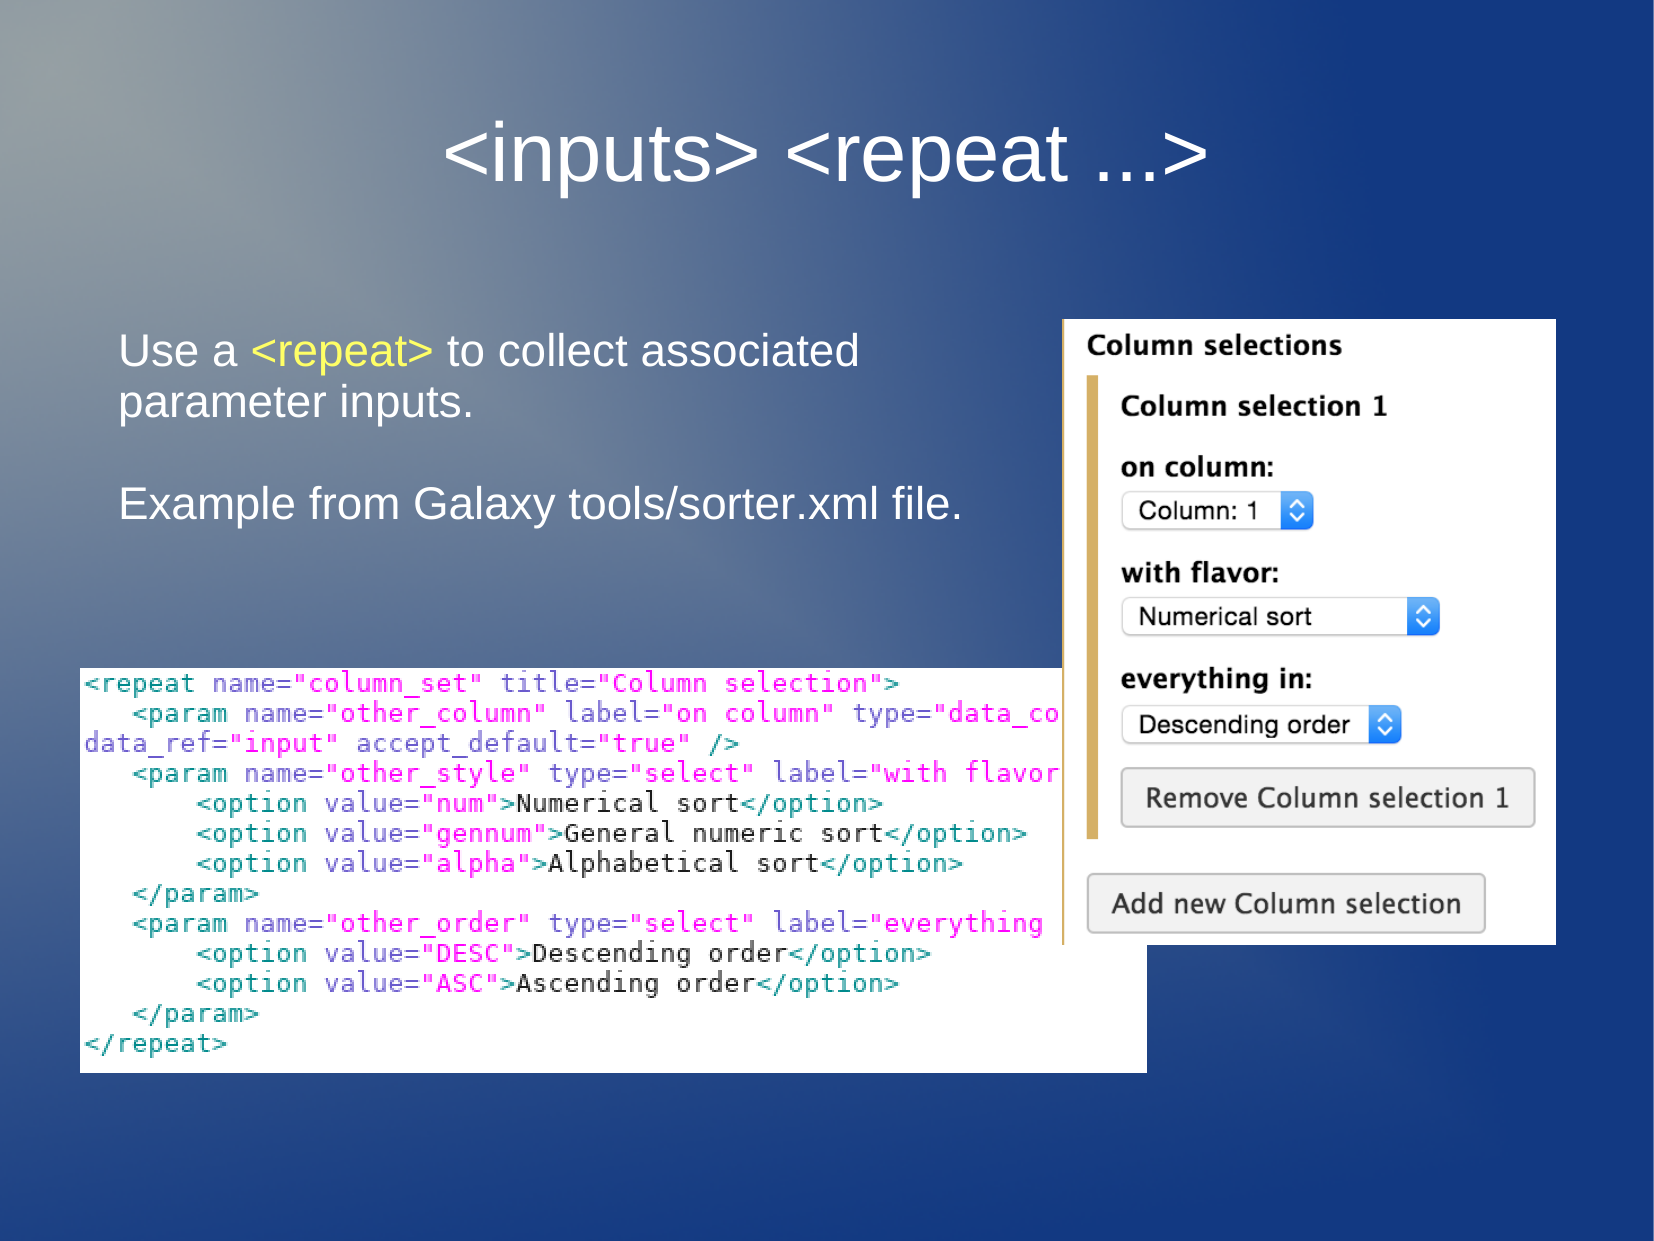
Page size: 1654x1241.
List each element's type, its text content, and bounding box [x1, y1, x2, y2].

picture [0, 0, 1654, 1241]
list Use a <repeat> to collect associated parameter inputs. Example from Galaxy tools/sorter.xml file. [118, 324, 1062, 579]
title <inputs> <repeat ...> [82, 49, 1571, 257]
